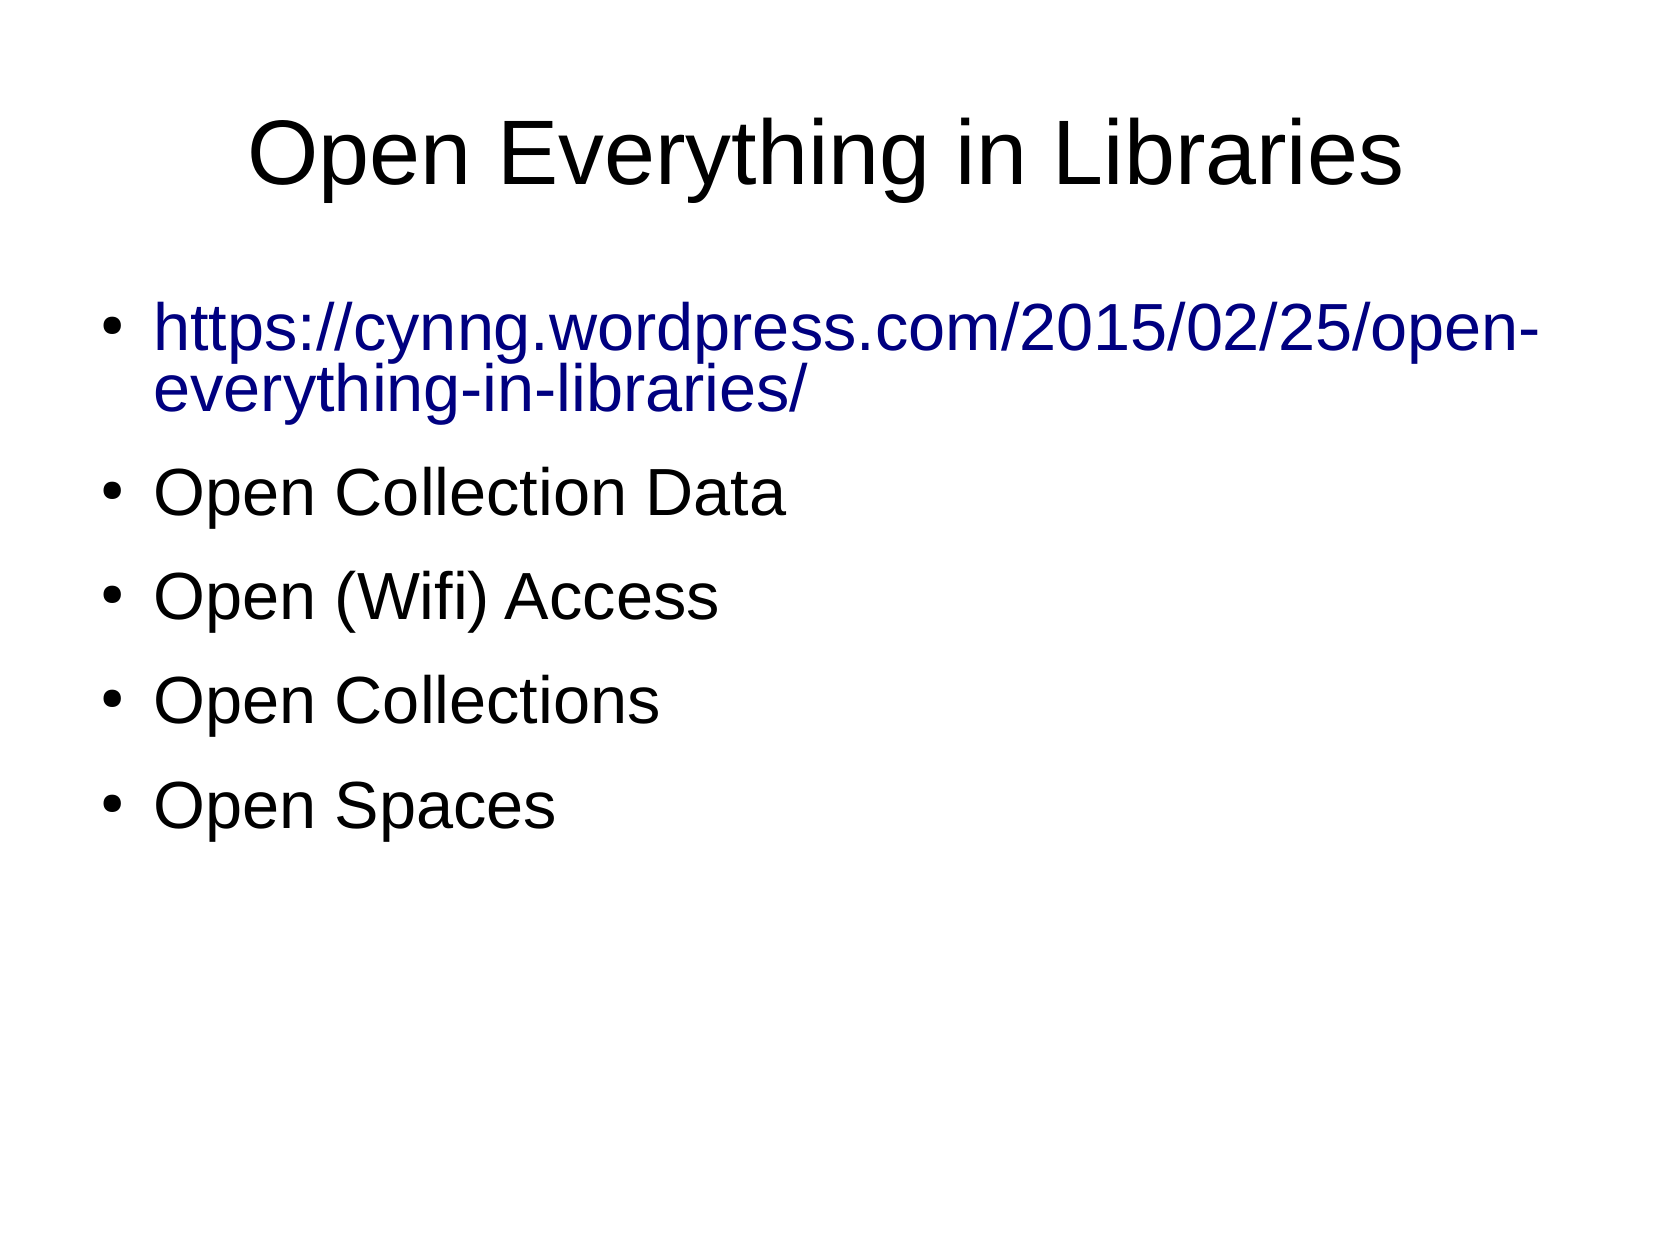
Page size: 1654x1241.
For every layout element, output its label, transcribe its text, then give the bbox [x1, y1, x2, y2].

list https://cynng.wordpress.com/2015/02/25/open-everything-in-libraries/ Open Collection Data Open (Wifi) Access Open Collections Open Spaces [82, 290, 1571, 1010]
title Open Everything in Libraries [82, 49, 1571, 257]
